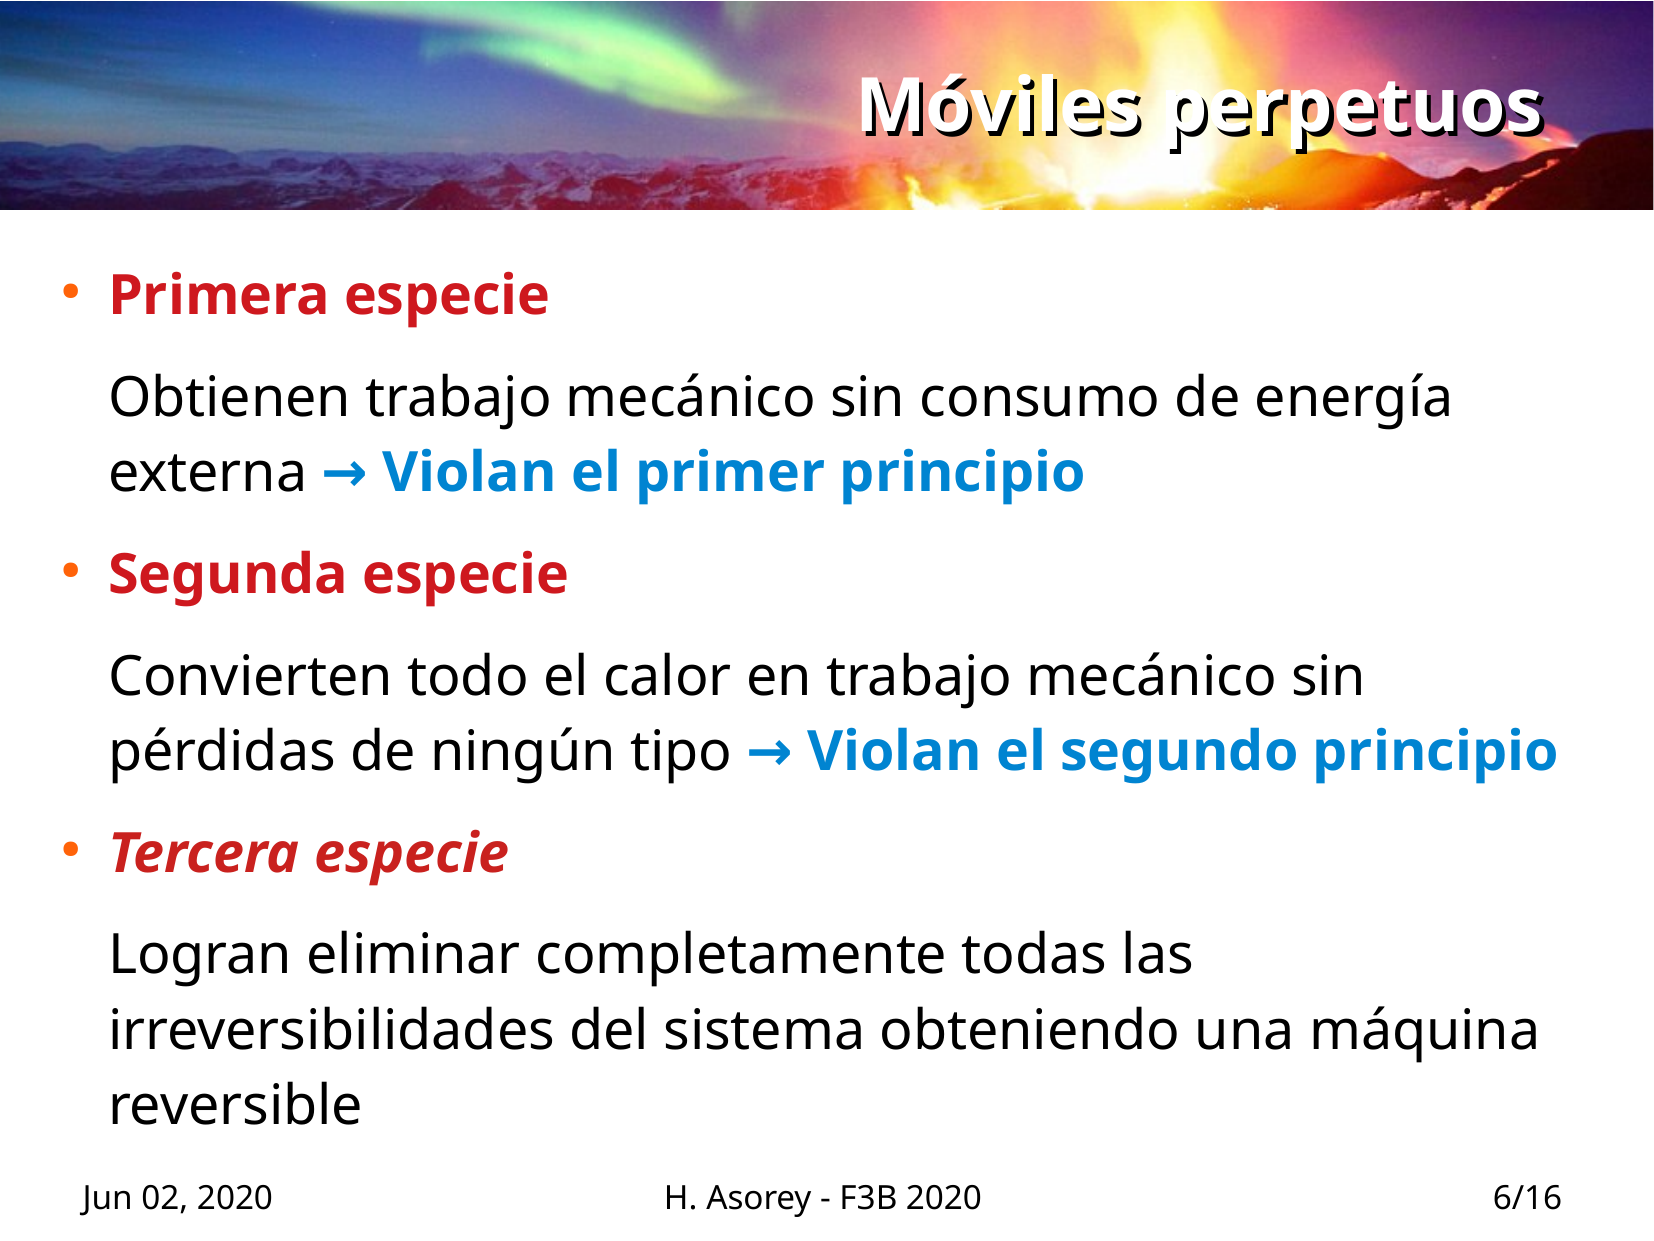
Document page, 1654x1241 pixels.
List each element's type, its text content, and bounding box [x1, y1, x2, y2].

title Móviles perpetuos [45, 15, 1606, 191]
list Primera especie Obtienen trabajo mecánico sin consumo de energía externa → Violan el primer principio Segunda especie Convierten todo el calor en trabajo mecánico sin pérdidas de ningún tipo → Violan el segundo principio Tercera especie Logran eliminar completamente todas las irreversibilidades del sistema obteniendo una máquina reversible [45, 255, 1606, 1156]
picture [0, 1, 1654, 210]
